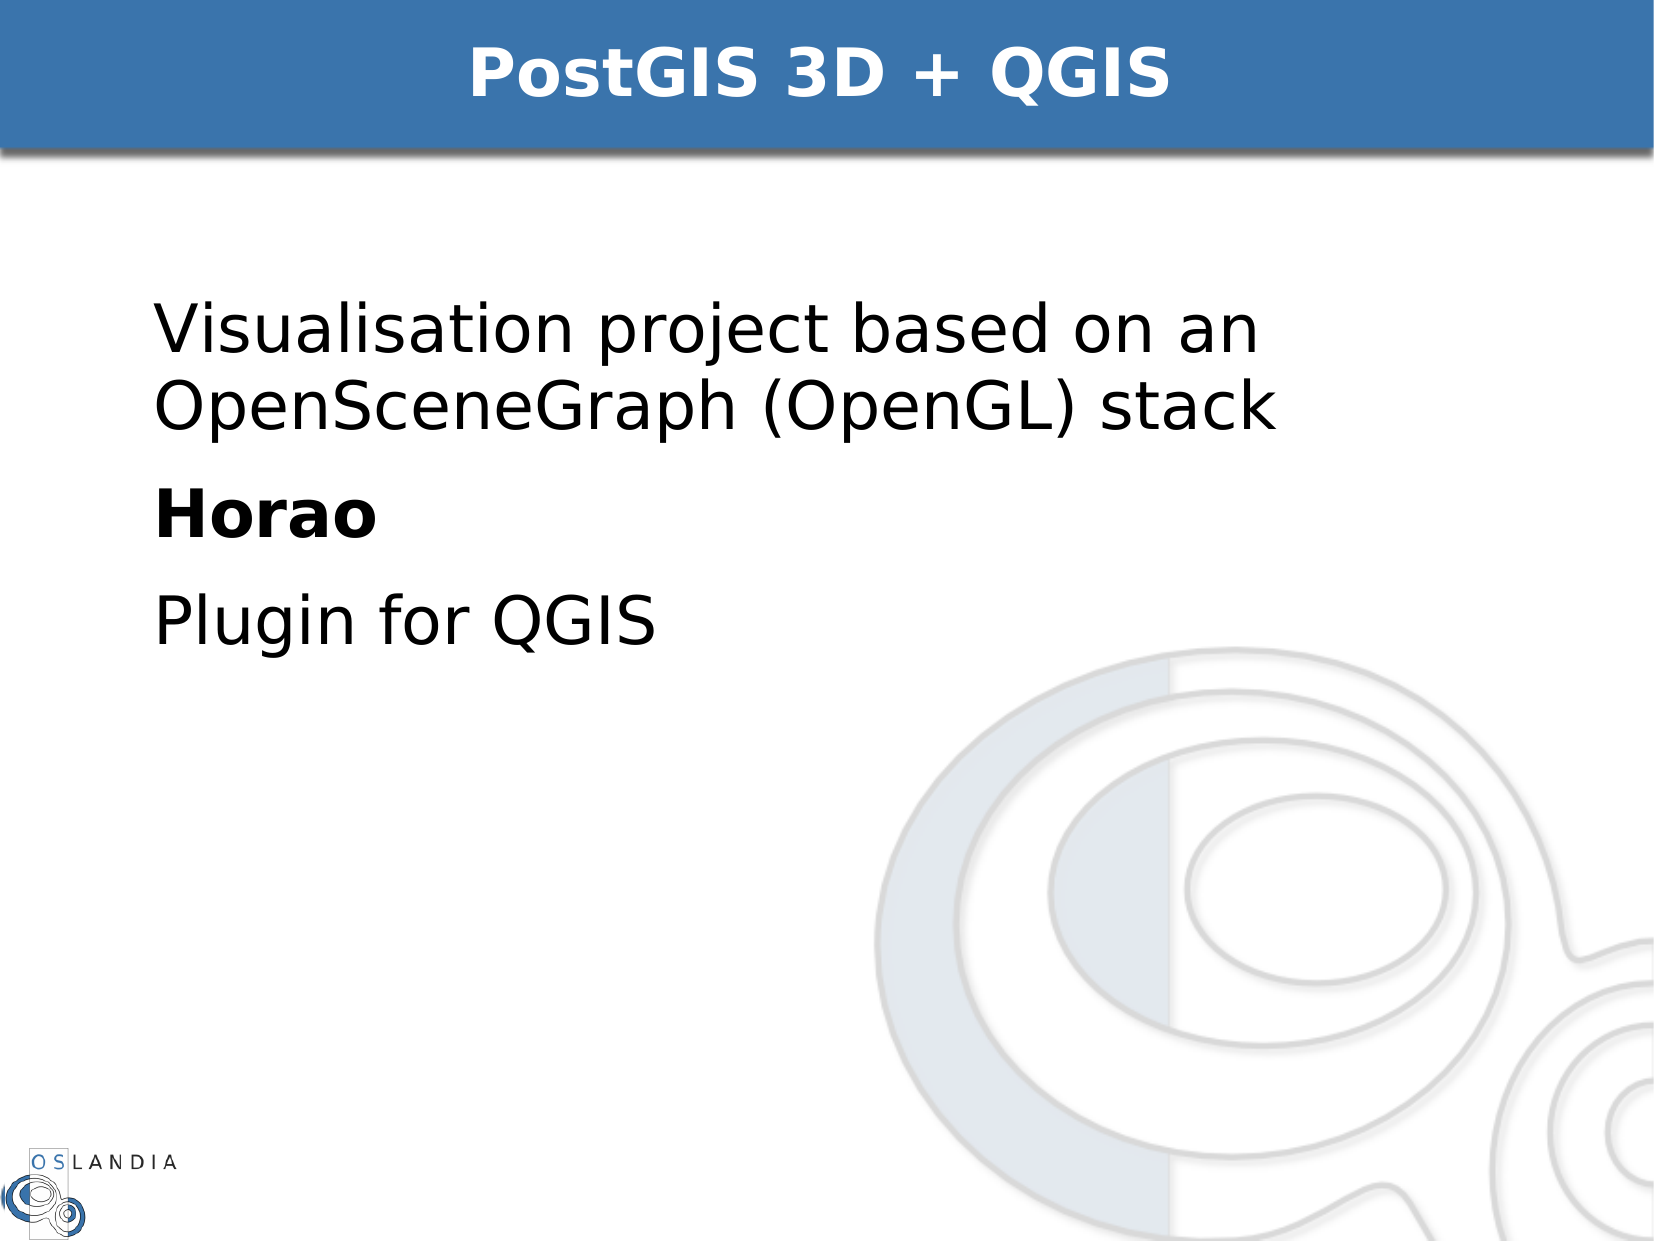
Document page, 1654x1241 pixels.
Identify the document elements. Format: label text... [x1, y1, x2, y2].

list Visualisation project based on an OpenSceneGraph (OpenGL) stack Horao Plugin for QGIS [82, 290, 1571, 1109]
picture [0, 0, 1654, 1241]
title PostGIS 3D + QGIS [76, 0, 1565, 148]
